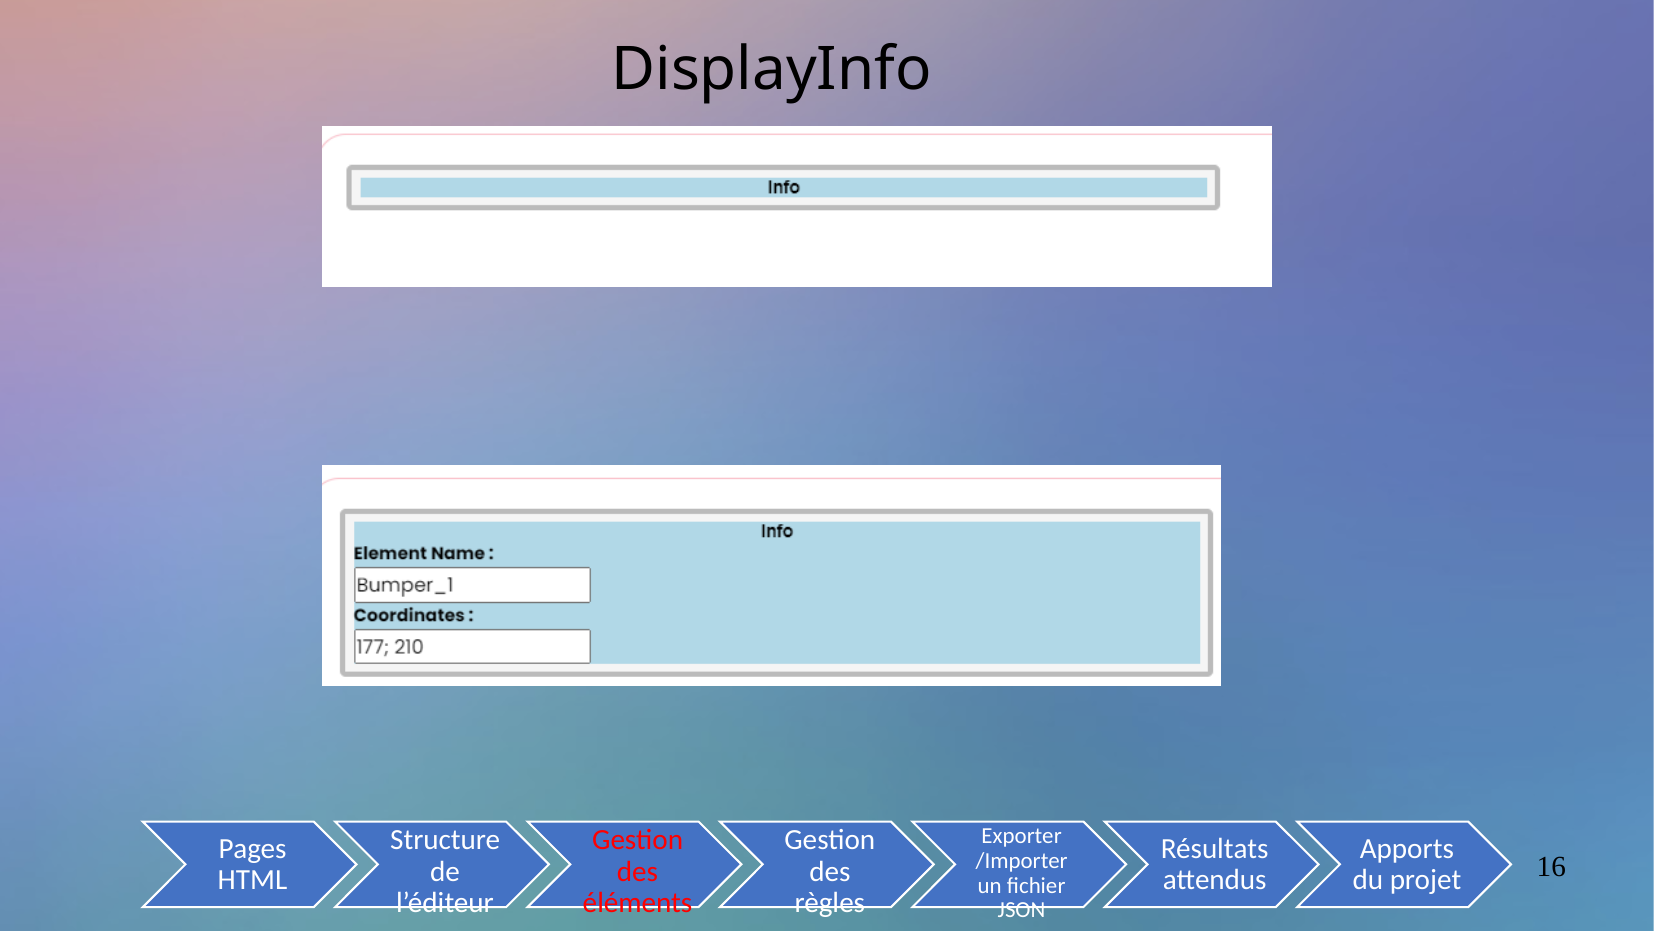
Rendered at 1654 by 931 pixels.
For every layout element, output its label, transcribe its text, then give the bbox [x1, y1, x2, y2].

text_box Apports du projet [1297, 821, 1511, 908]
text_box DisplayInfo [358, 22, 1186, 111]
text_box Pages HTML [142, 821, 357, 908]
picture [0, 0, 1654, 931]
text_box Exporter /Importer un fichier JSON [912, 821, 1127, 908]
text_box [1536, 847, 1571, 912]
text_box Gestion des règles [719, 821, 934, 908]
text_box Résultats attendus [1104, 821, 1319, 908]
text_box Structure de l’éditeur [335, 821, 549, 908]
text_box Gestion des éléments [527, 821, 742, 908]
